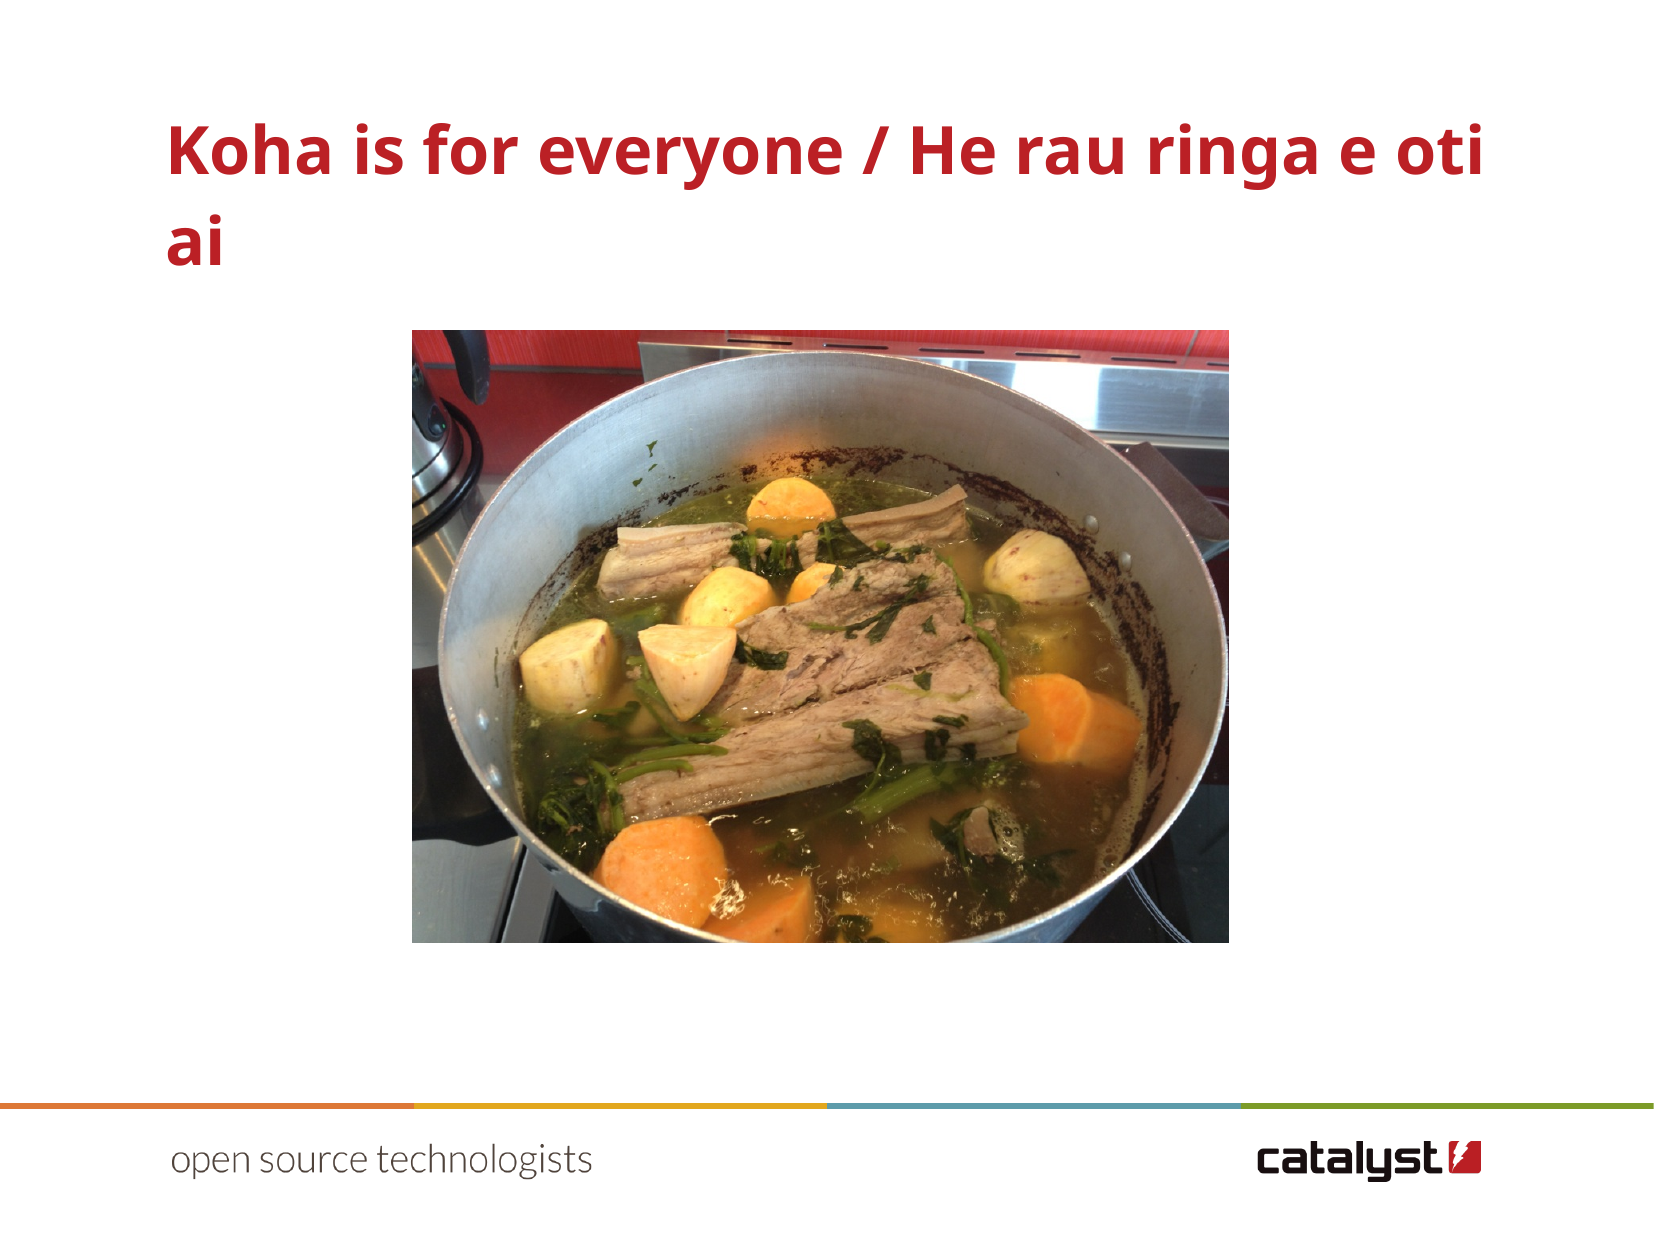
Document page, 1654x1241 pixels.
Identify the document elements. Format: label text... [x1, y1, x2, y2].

picture [0, 1103, 1654, 1182]
picture [412, 330, 1229, 943]
title Koha is for everyone / He rau ringa e oti ai [165, 90, 1489, 298]
